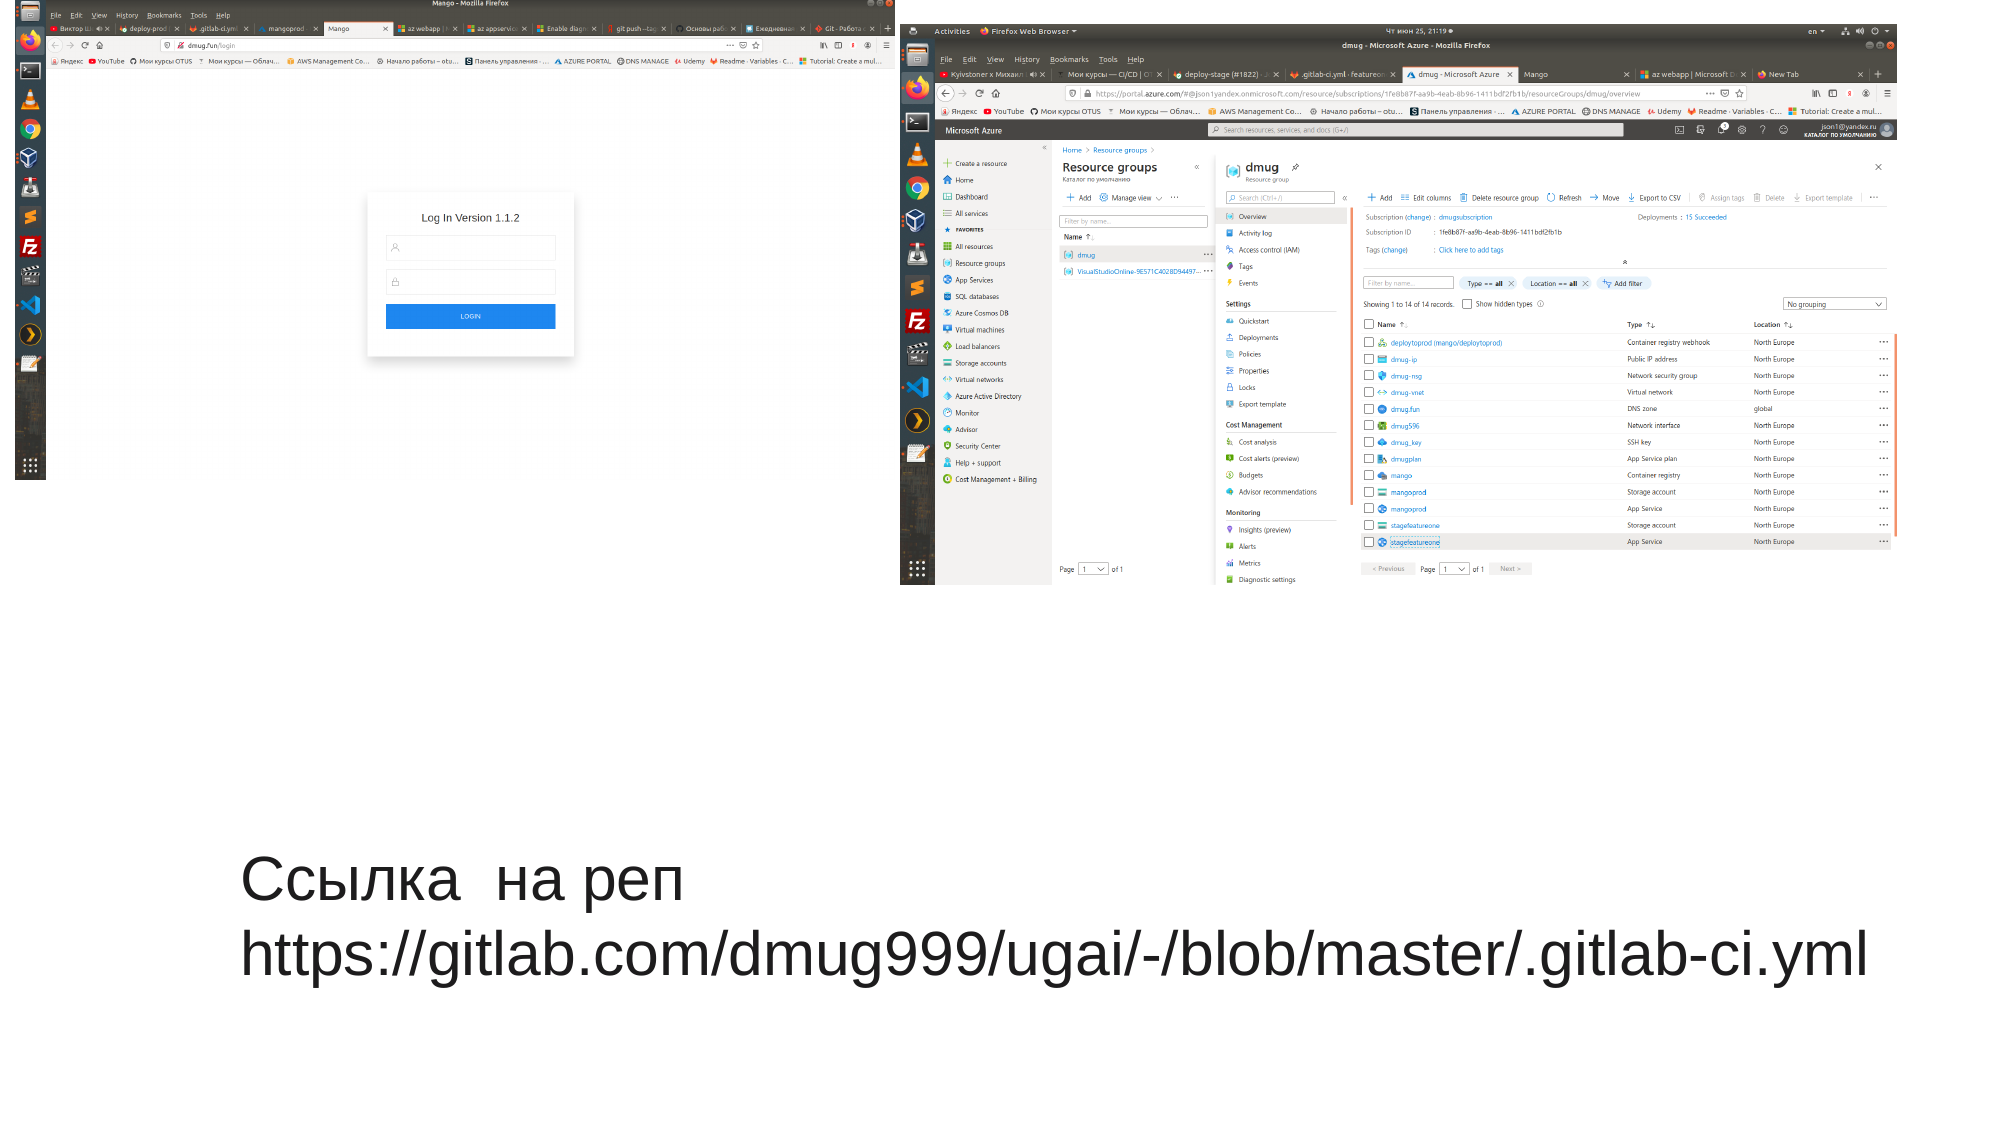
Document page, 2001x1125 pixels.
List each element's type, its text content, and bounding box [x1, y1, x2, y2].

text_box Ссылка на реп https://gitlab.com/dmug999/ugai/-/blob/master/.gitlab-ci.yml [224, 253, 1919, 1096]
picture [900, 24, 1897, 586]
picture [15, 0, 895, 480]
